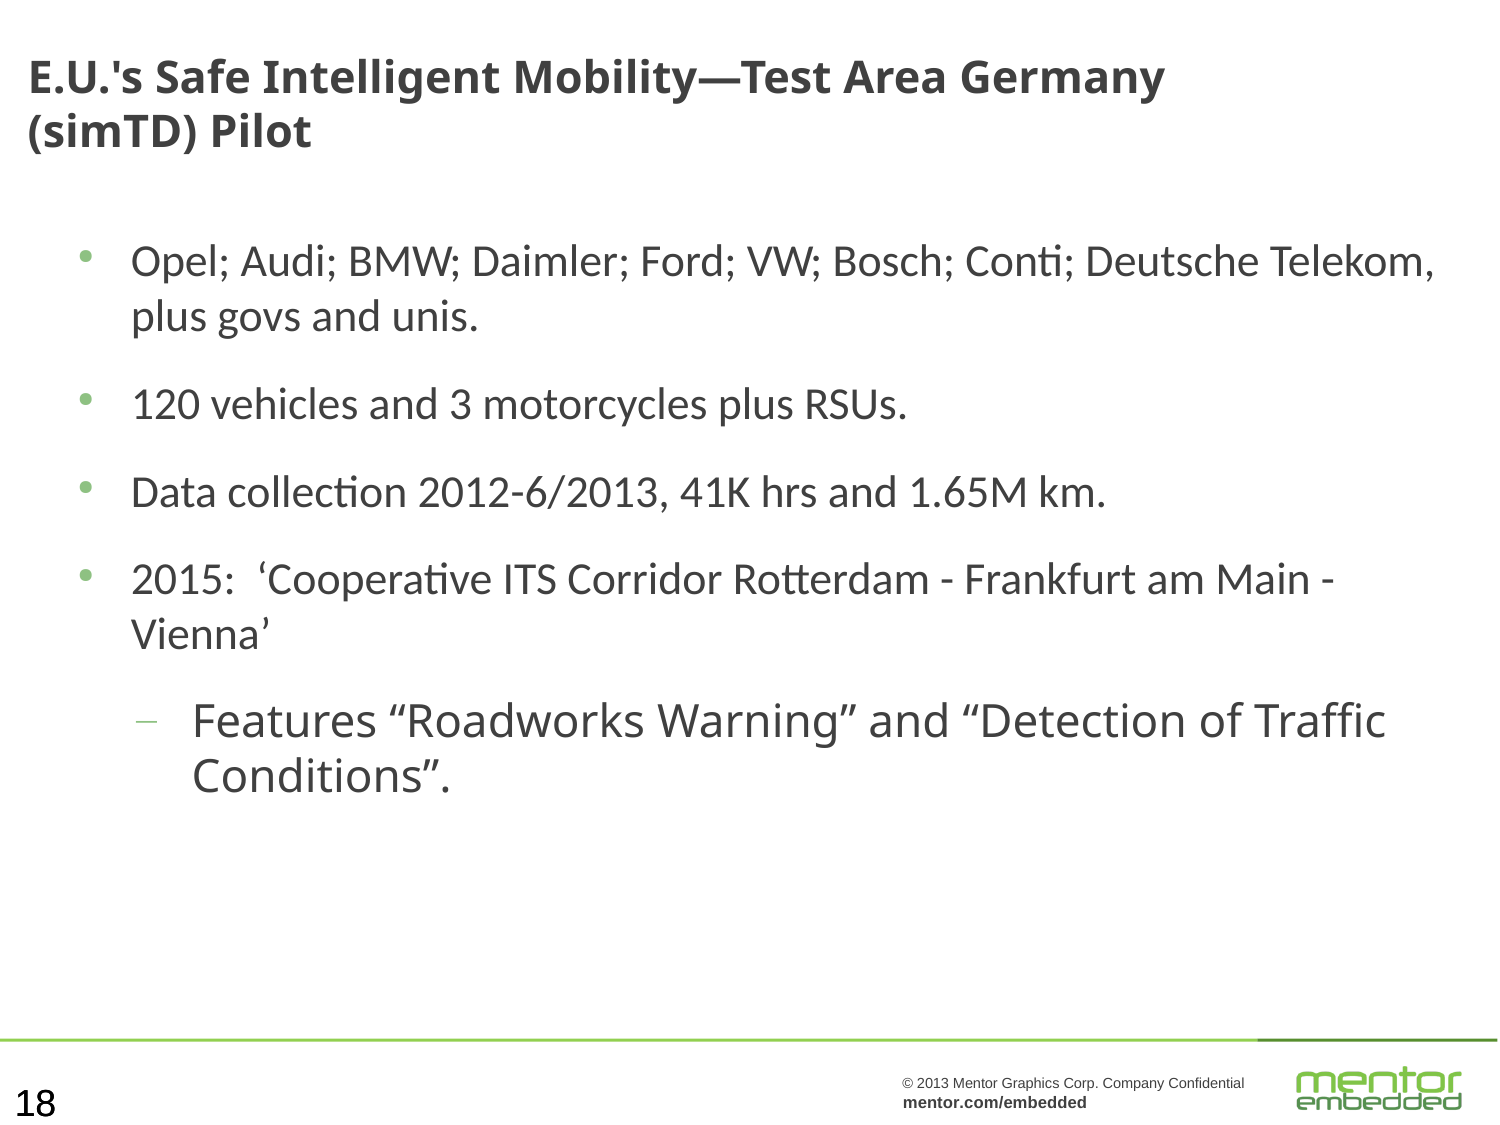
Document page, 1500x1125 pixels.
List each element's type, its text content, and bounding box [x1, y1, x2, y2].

list Opel; Audi; BMW; Daimler; Ford; VW; Bosch; Conti; Deutsche Telekom, plus govs and unis. 120 vehicles and 3 motorcycles plus RSUs. Data collection 2012-6/2013, 41K hrs and 1.65M km. 2015: ‘Cooperative ITS Corridor Rotterdam - Frankfurt am Main - Vienna’ Features “Roadworks Warning” and “Detection of Traffic Conditions”. [60, 227, 1463, 931]
picture [1292, 1062, 1464, 1114]
title E.U.'s Safe Intelligent Mobility—Test Area Germany (simTD) Pilot [27, 44, 1487, 157]
